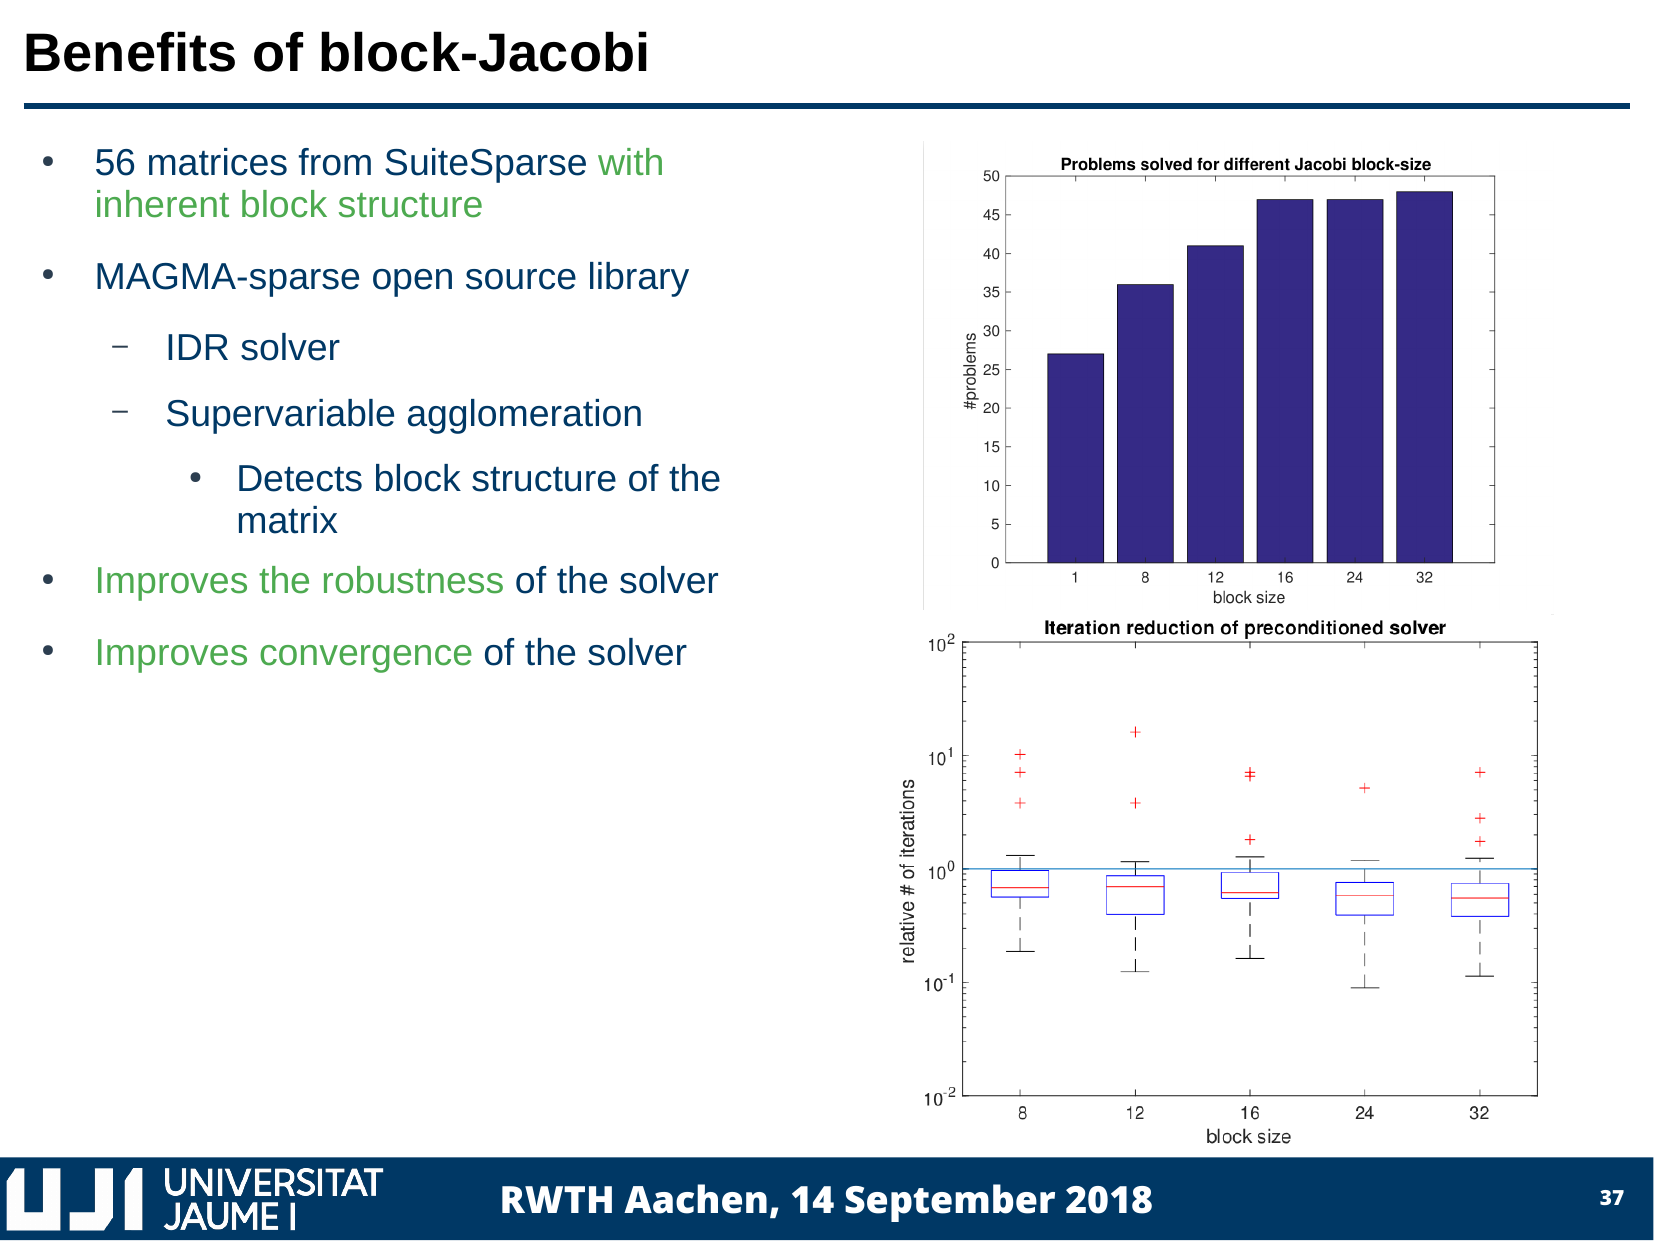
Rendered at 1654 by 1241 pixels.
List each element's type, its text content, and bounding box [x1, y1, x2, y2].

picture [885, 141, 1554, 1152]
picture [0, 1158, 390, 1241]
title Benefits of block-Jacobi [23, 0, 1630, 107]
list 56 matrices from SuiteSparse with inherent block structure MAGMA-sparse open source library IDR solver Supervariable agglomeration Detects block structure of the matrix Improves the robustness of the solver Improves convergence of the solver [23, 141, 808, 1134]
